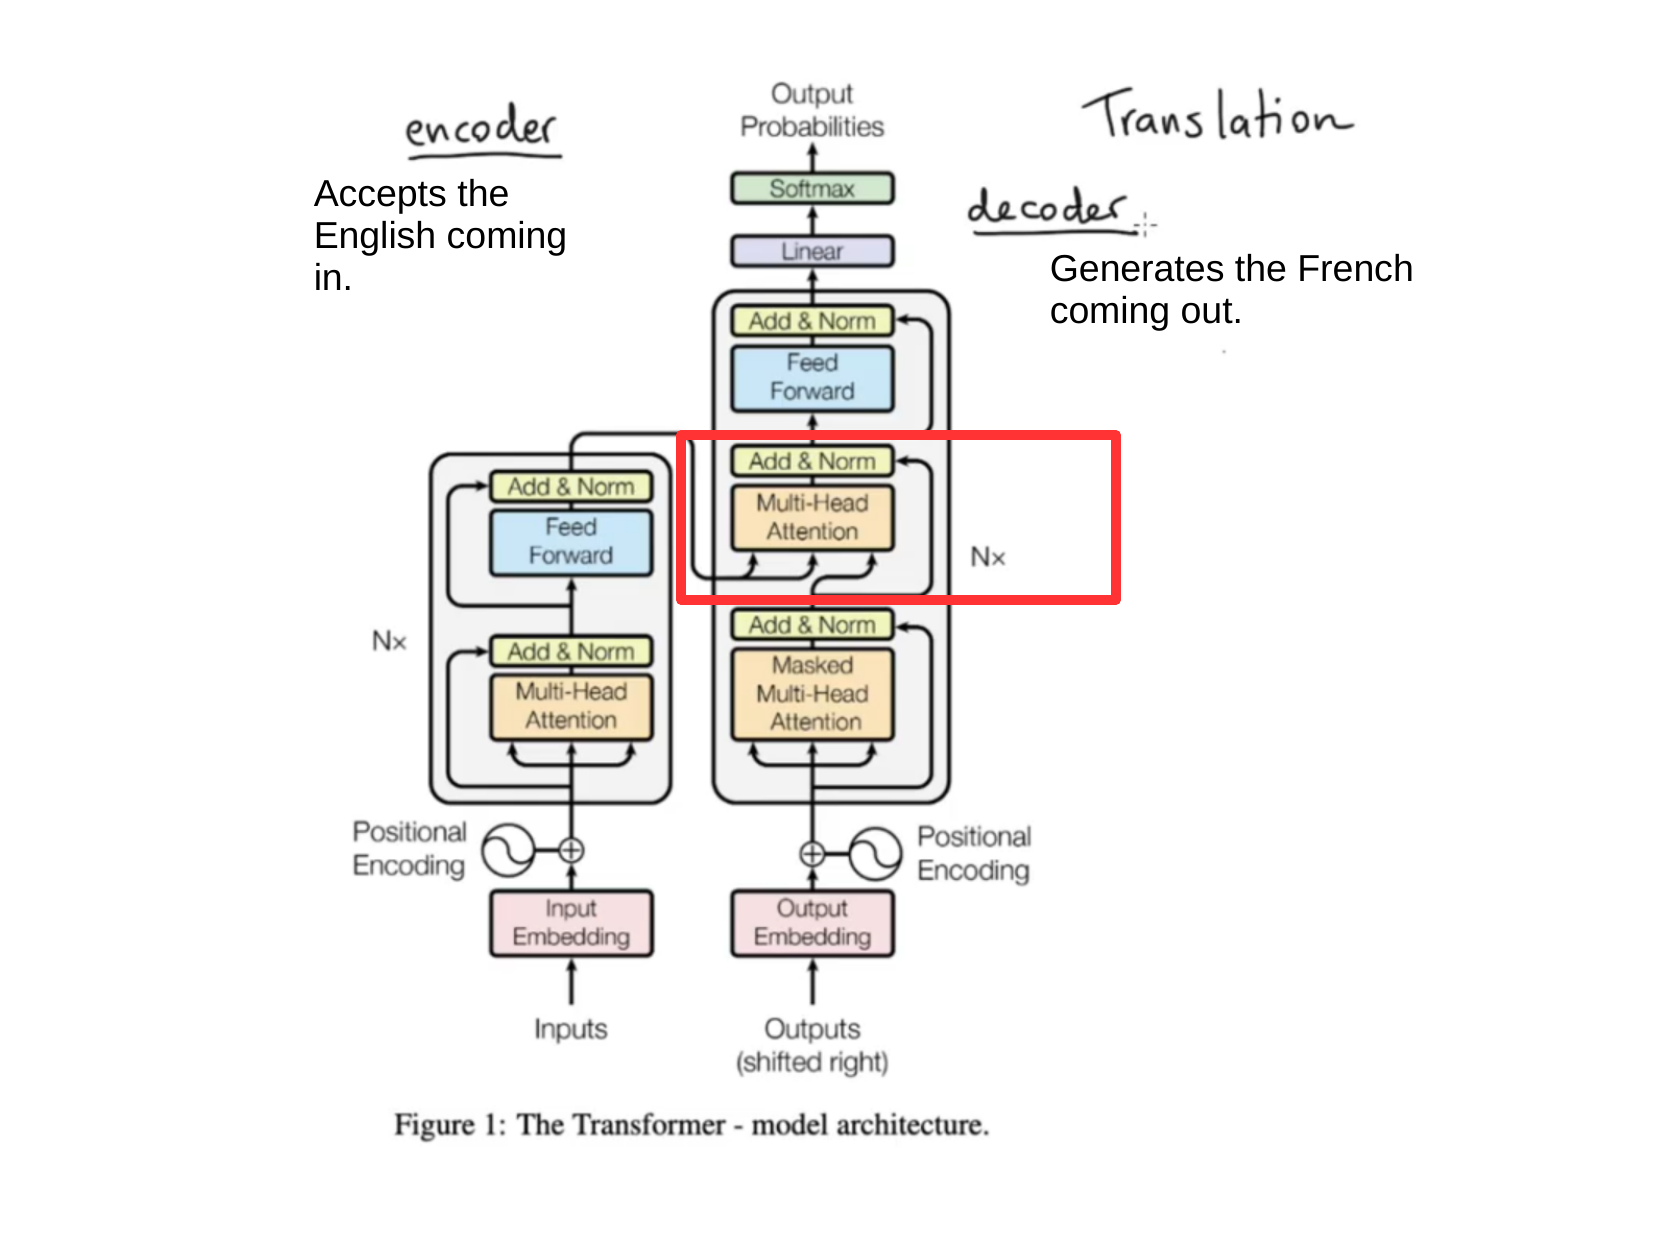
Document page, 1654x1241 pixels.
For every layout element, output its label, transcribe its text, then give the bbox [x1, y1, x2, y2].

text_box Generates the French coming out. [1035, 240, 1441, 339]
picture [298, 62, 1378, 1169]
text_box Accepts the English coming in. [298, 165, 601, 306]
